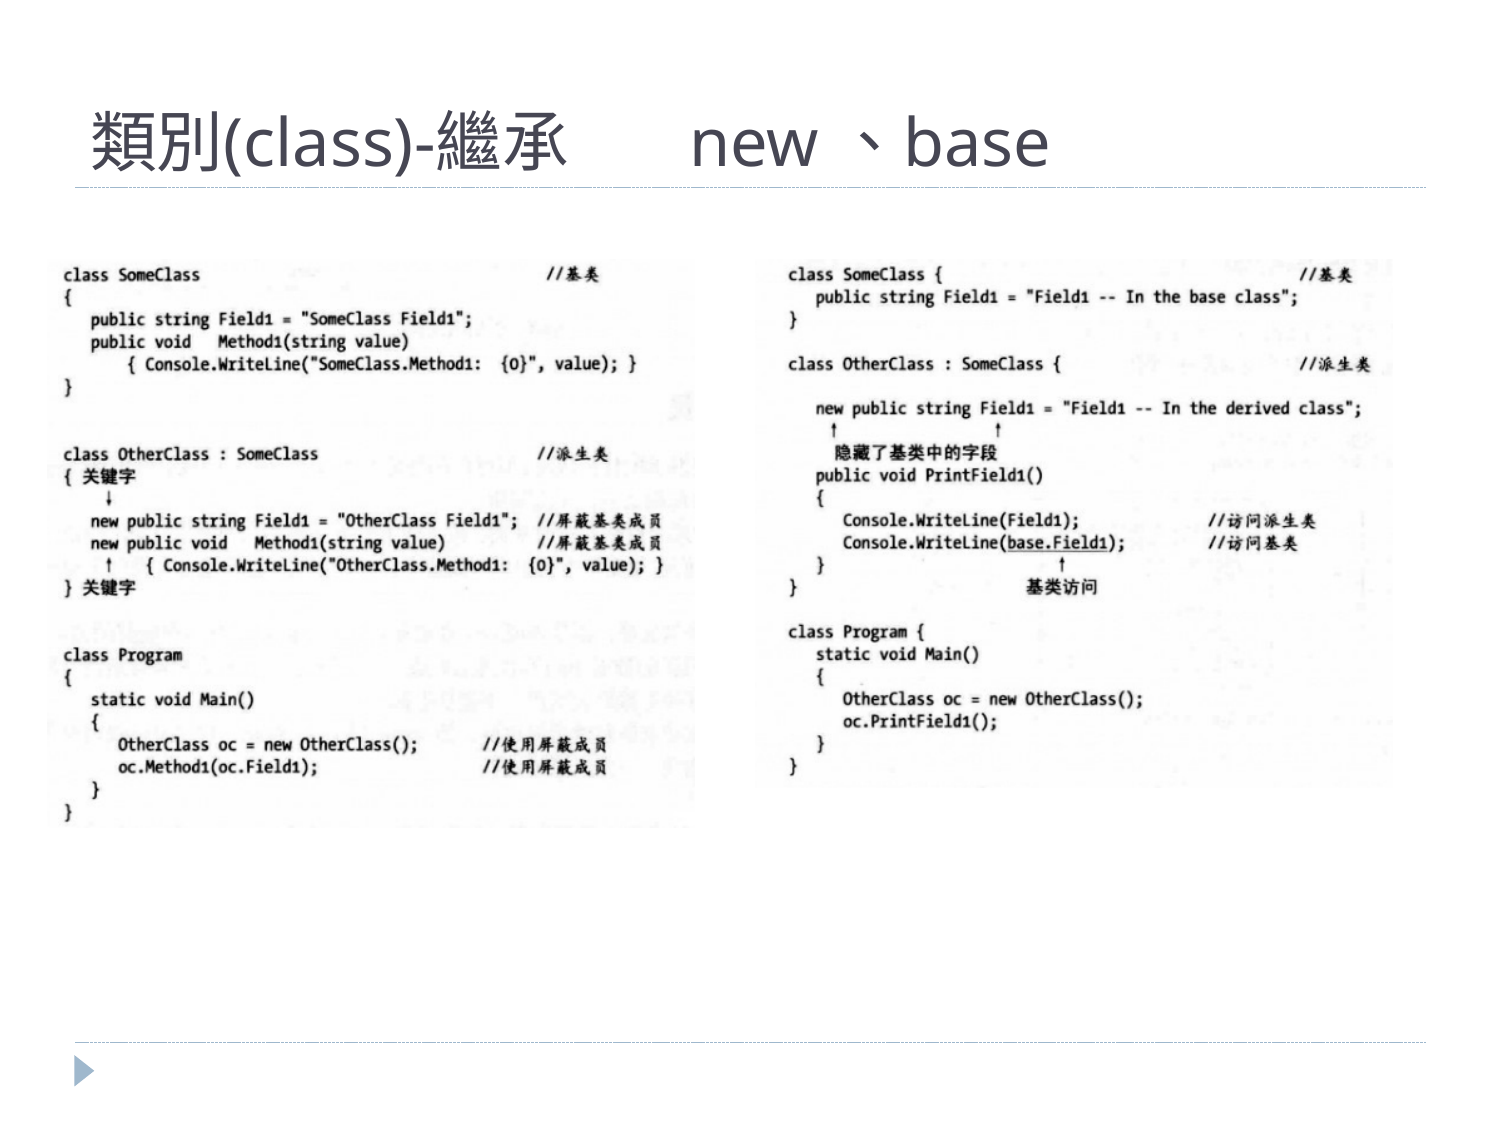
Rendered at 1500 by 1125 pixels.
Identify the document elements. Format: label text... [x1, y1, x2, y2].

title 類別(class)-繼承 new 、base [75, 25, 1426, 188]
picture [47, 259, 695, 828]
picture [755, 259, 1393, 788]
